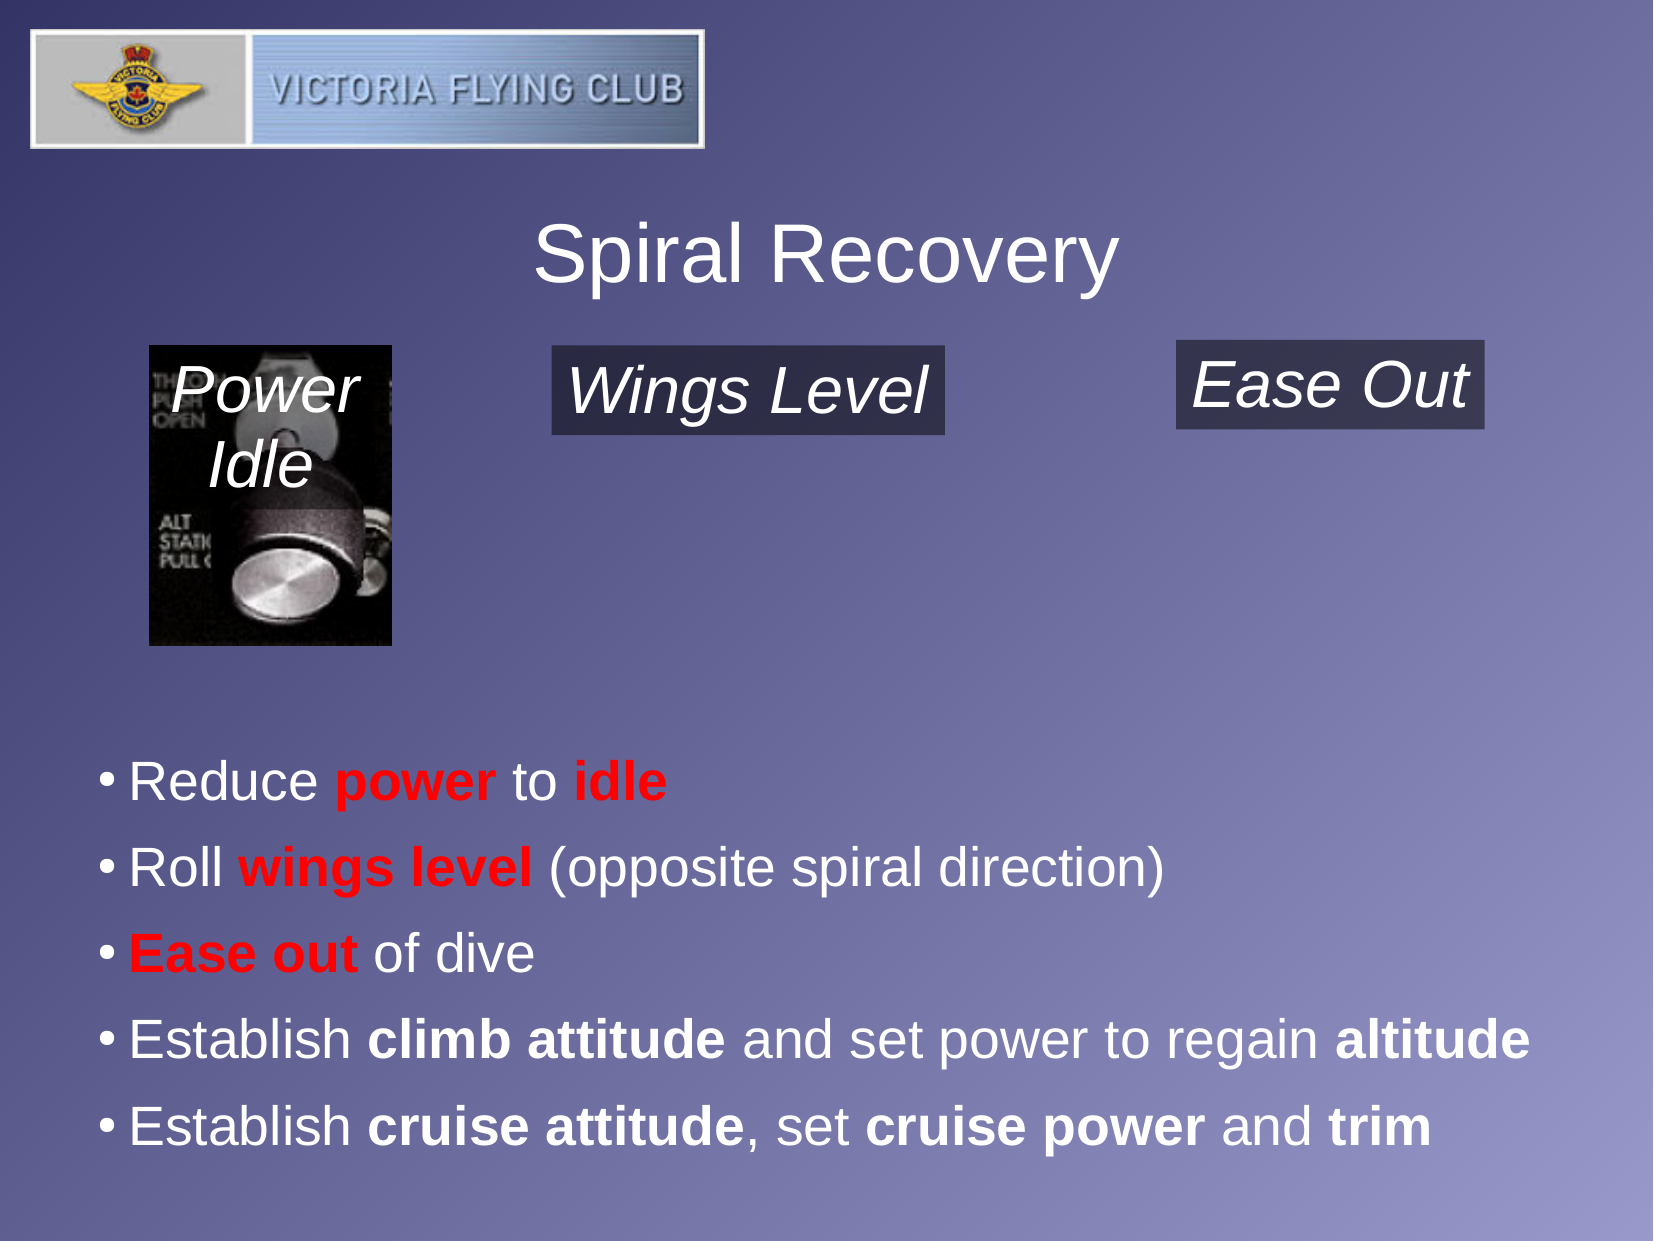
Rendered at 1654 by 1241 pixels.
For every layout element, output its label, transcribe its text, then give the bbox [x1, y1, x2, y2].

title Spiral Recovery [82, 150, 1571, 358]
picture [30, 29, 705, 149]
picture [1049, 339, 1591, 640]
text_box Ease Out [1176, 339, 1485, 430]
text_box Power Idle [155, 345, 375, 510]
picture [479, 345, 1022, 646]
text_box Wings Level [551, 345, 945, 436]
list Reduce power to idle Roll wings level (opposite spiral direction) Ease out of dive Establish climb attitude and set power to regain altitude Establish cruise attitude, set cruise power and trim [82, 750, 1571, 1201]
picture [149, 345, 392, 646]
